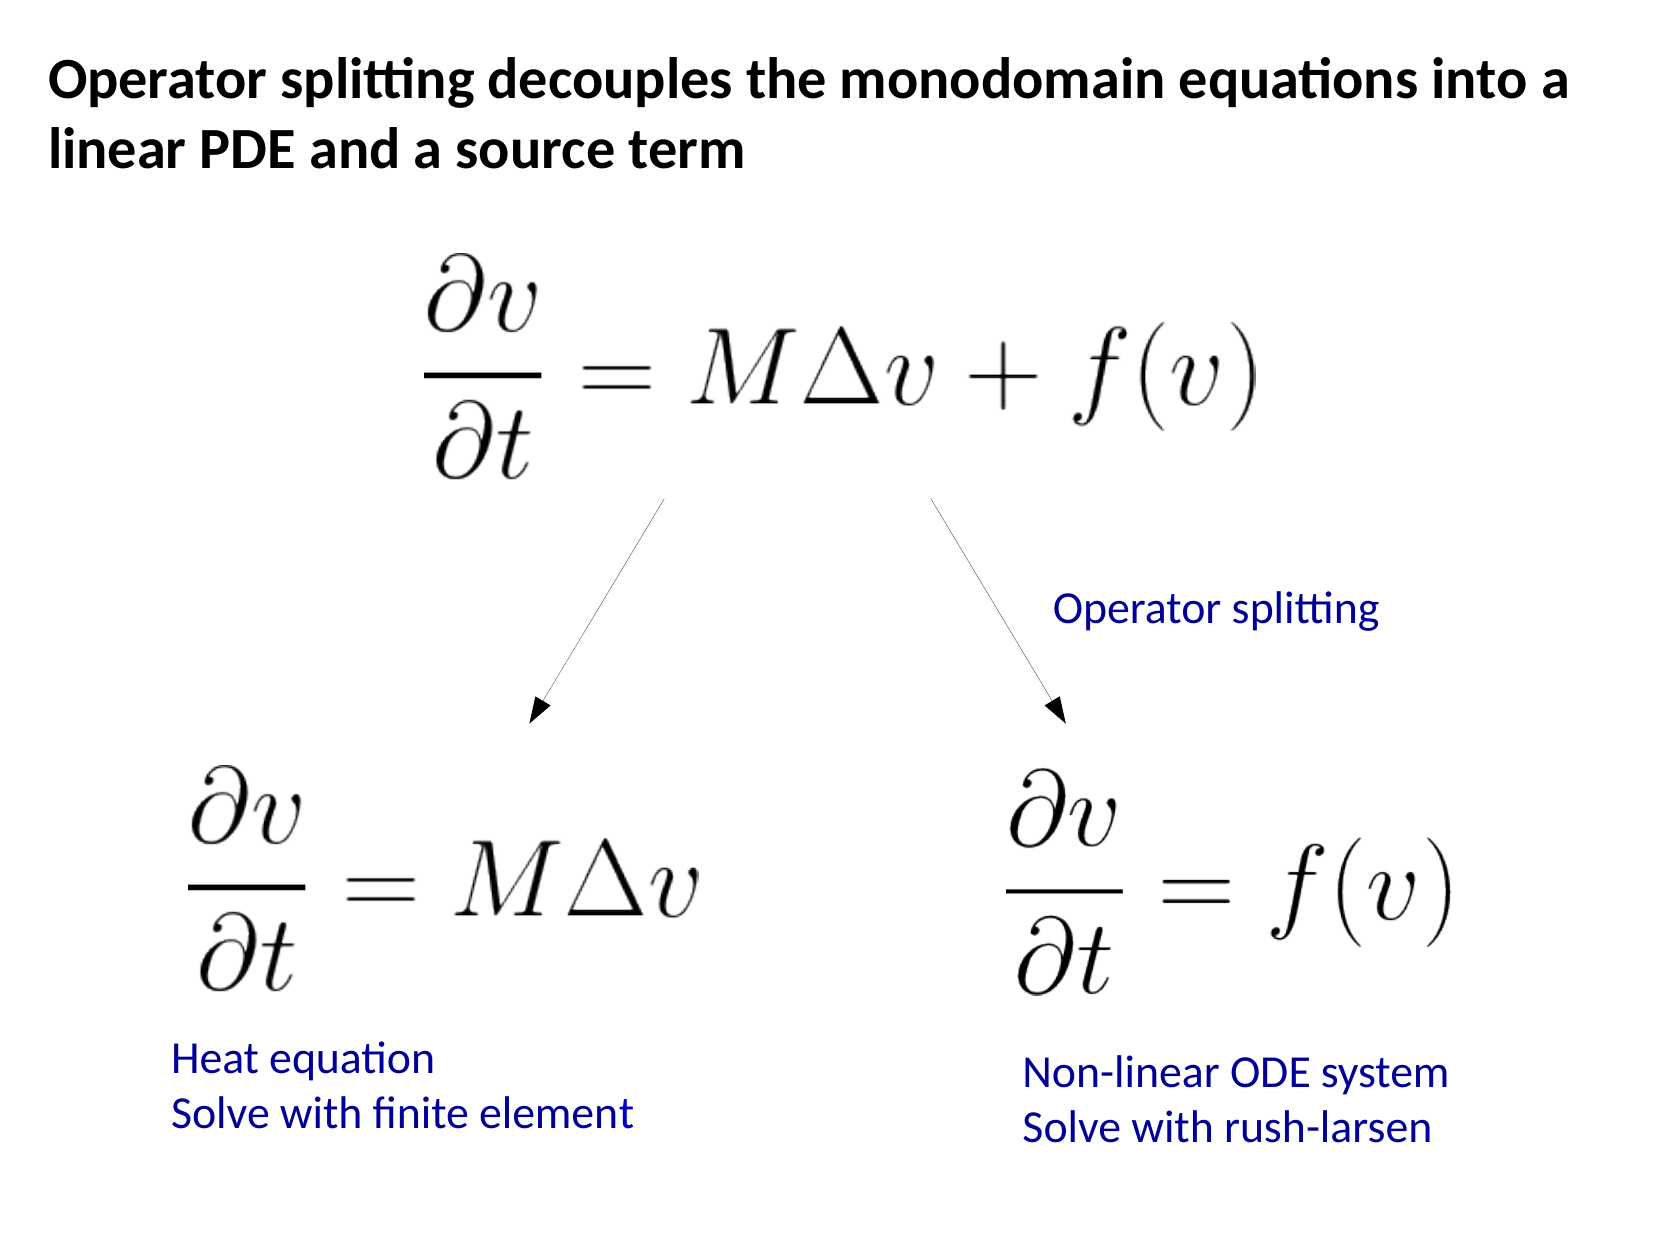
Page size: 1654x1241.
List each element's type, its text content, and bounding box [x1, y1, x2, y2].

text_box Non-linear ODE system Solve with rush-larsen [1007, 1033, 1650, 1241]
picture [162, 753, 725, 1006]
text_box Operator splitting [1038, 569, 1654, 901]
text_box Heat equation Solve with finite element [156, 1019, 799, 1241]
picture [983, 755, 1475, 1008]
picture [381, 241, 1299, 494]
text_box Operator splitting decouples the monodomain equations into a linear PDE and a source term [33, 33, 1654, 205]
